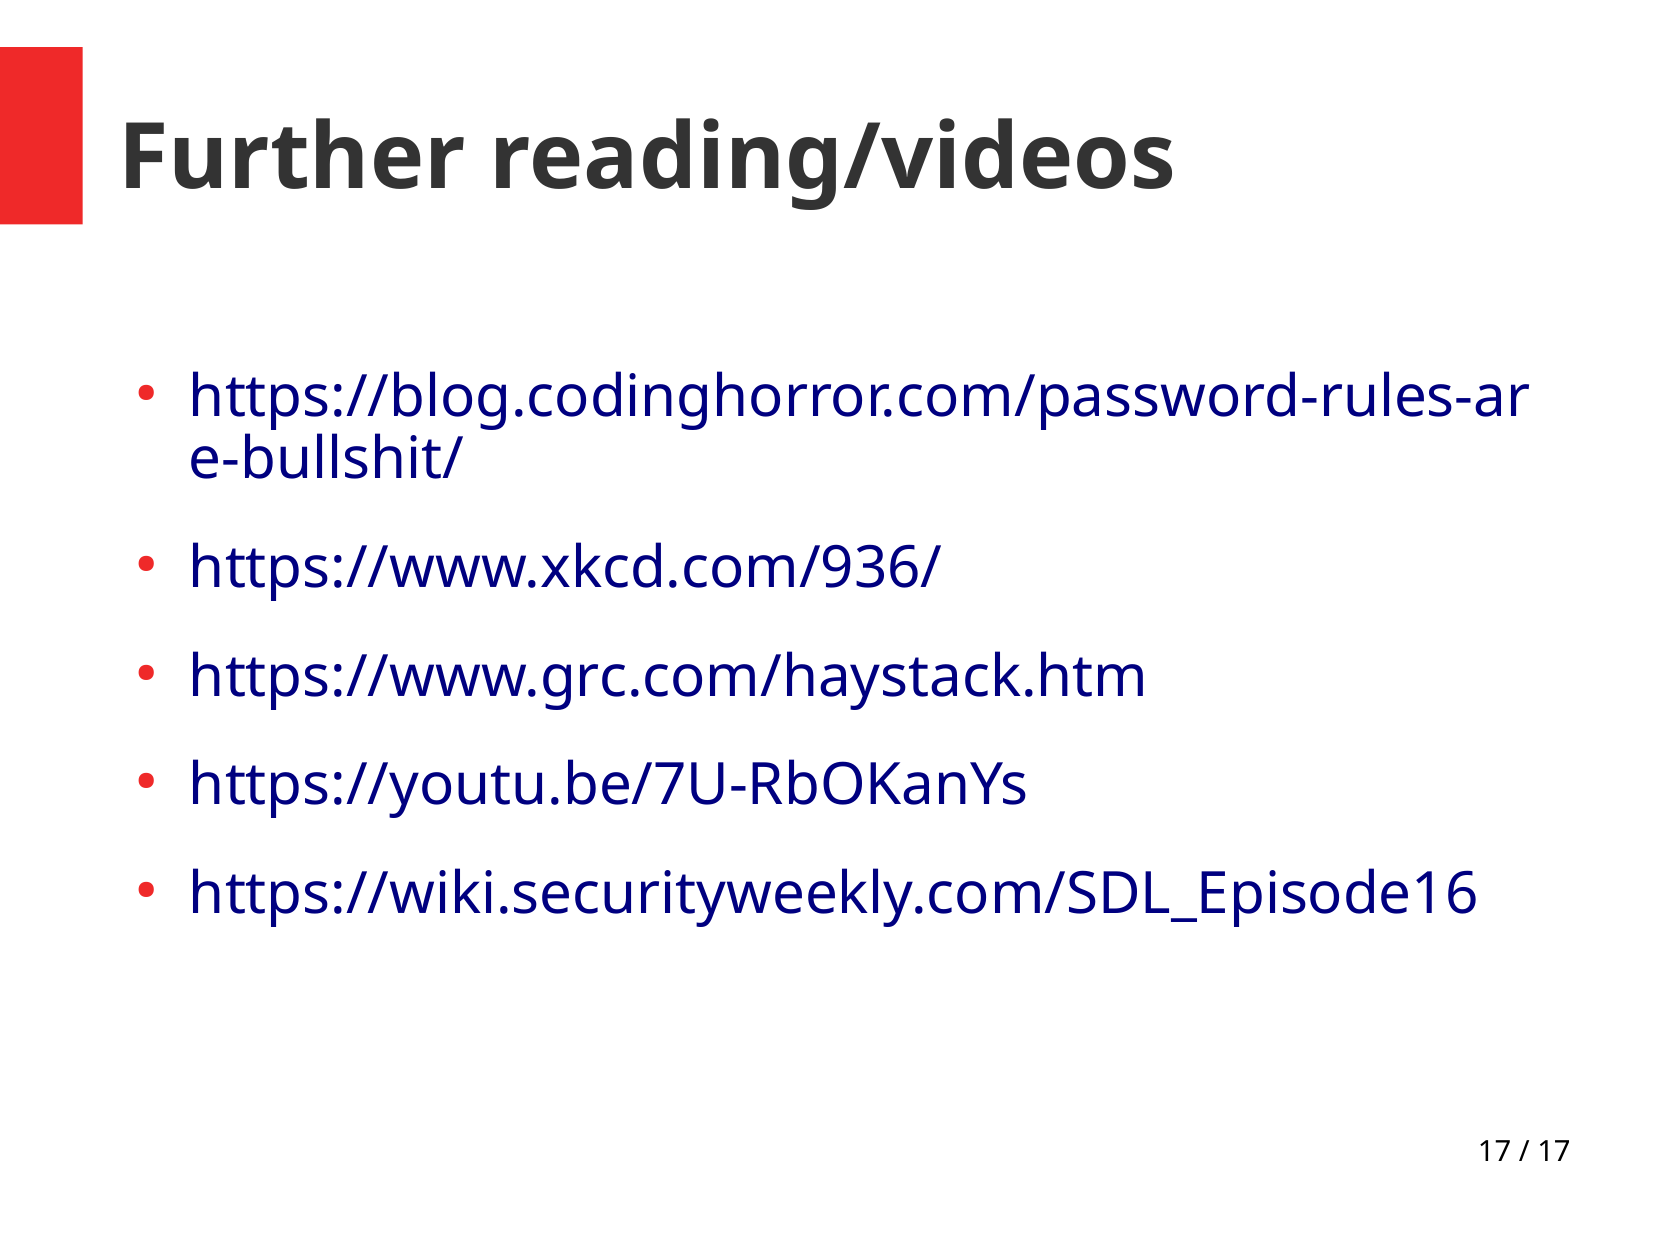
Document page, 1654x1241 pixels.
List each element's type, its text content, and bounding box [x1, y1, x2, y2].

list https://blog.codinghorror.com/password-rules-are-bullshit/ https://www.xkcd.com/936/ https://www.grc.com/haystack.htm https://youtu.be/7U-RbOKanYs https://wiki.securityweekly.com/SDL_Episode16 [118, 354, 1536, 1074]
title Further reading/videos [118, 49, 1571, 257]
